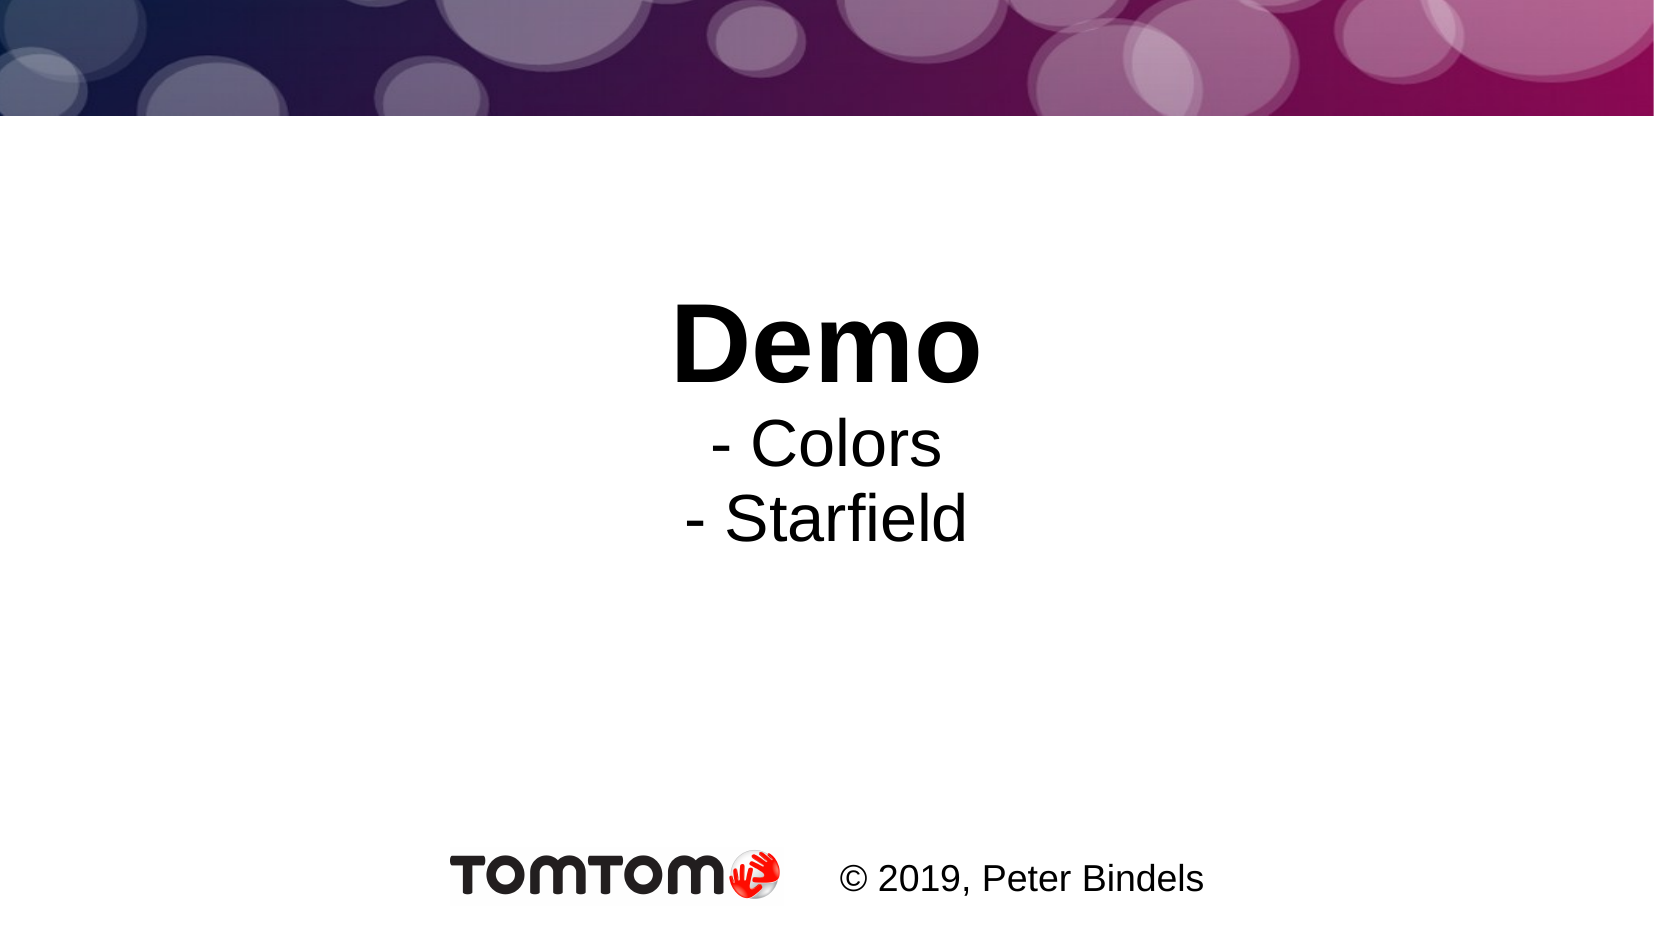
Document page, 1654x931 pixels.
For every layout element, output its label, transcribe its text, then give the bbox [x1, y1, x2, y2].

picture [0, 0, 1654, 116]
subtitle Demo - Colors - Starfield [82, 119, 1571, 717]
picture [450, 847, 784, 906]
